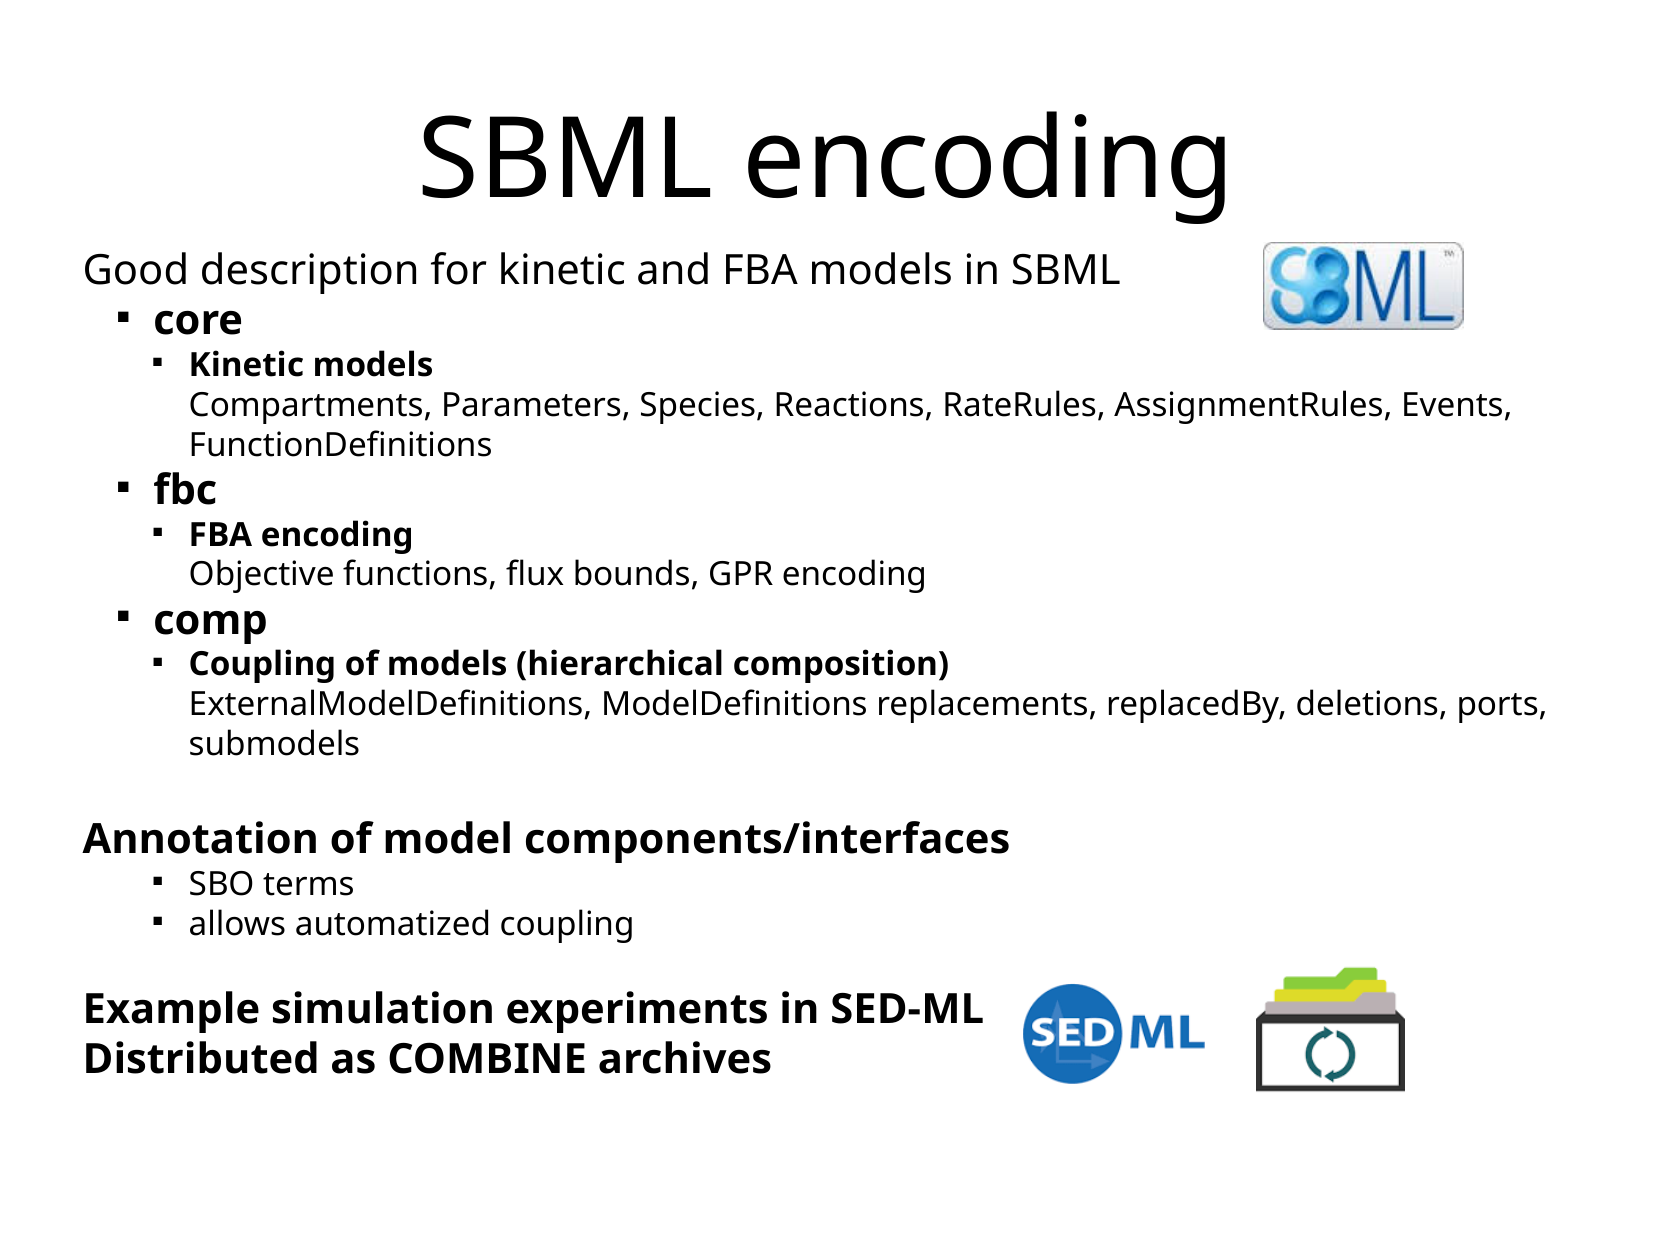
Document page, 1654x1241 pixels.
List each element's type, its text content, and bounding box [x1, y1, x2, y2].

picture [1256, 955, 1405, 1104]
text_box SBML encoding [82, 49, 1571, 242]
picture [1263, 242, 1464, 330]
picture [1022, 983, 1206, 1085]
text_box Good description for kinetic and FBA models in SBML core Kinetic models Compartments, Parameters, Species, Reactions, RateRules, AssignmentRules, Events, FunctionDefinitions fbc FBA encoding Objective functions, flux bounds, GPR encoding comp Coupling of models (hierarchical composition) ExternalModelDefinitions, ModelDefinitions replacements, replacedBy, deletions, ports, submodels Annotation of model components/interfaces SBO terms allows automatized coupling Example simulation experiments in SED-ML Distributed as COMBINE archives [82, 242, 1571, 962]
